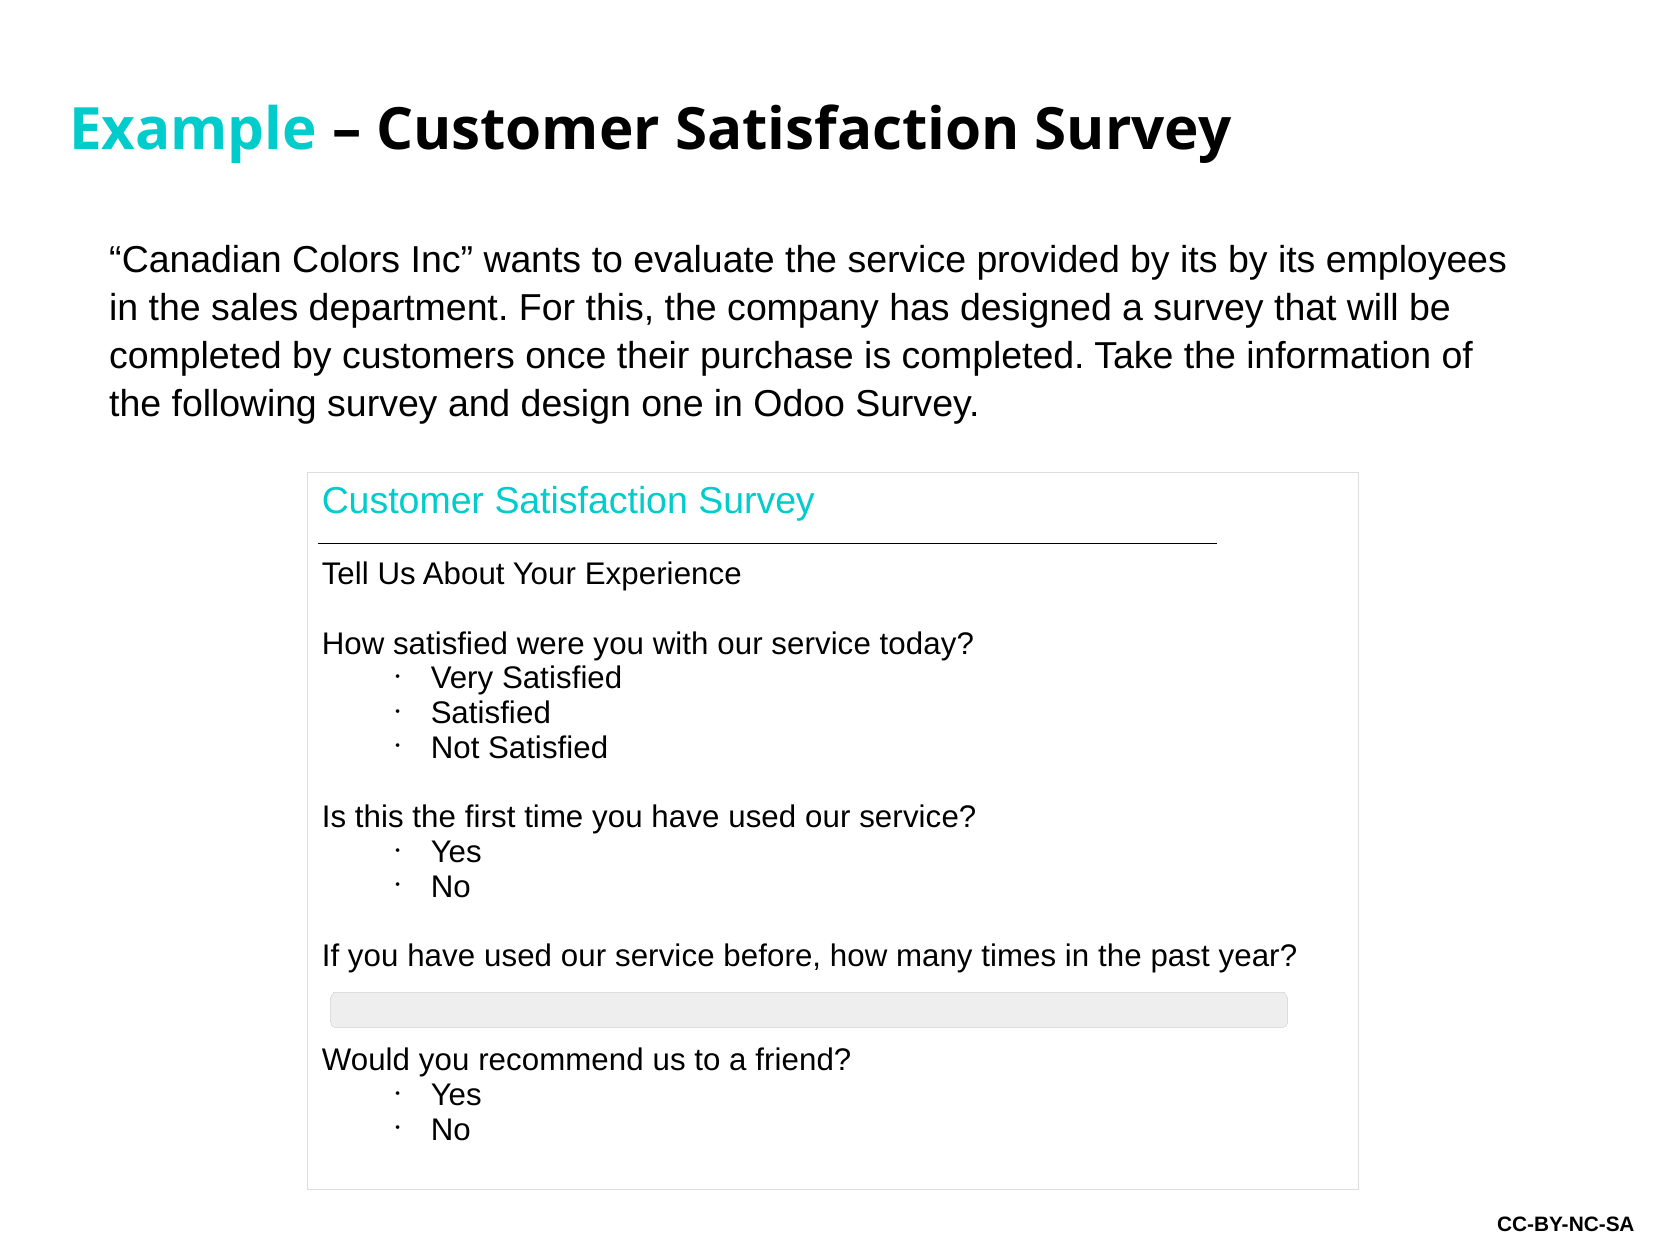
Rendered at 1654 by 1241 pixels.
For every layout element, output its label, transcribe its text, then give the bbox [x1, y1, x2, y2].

title Example – Customer Satisfaction Survey [69, 23, 1558, 231]
text_box CC-BY-NC-SA [1482, 1204, 1654, 1241]
text_box [330, 992, 1288, 1028]
text_box “Canadian Colors Inc” wants to evaluate the service provided by its by its employees in the sales department. For this, the company has designed a survey that will be completed by customers once their purchase is completed. Take the information of the following survey and design one in Odoo Survey. [94, 224, 1524, 450]
text_box Customer Satisfaction Survey Tell Us About Your Experience How satisfied were you with our service today? Very Satisfied Satisfied Not Satisfied Is this the first time you have used our service? Yes No If you have used our service before, how many times in the past year? Would you recommend us to a friend? Yes No [307, 472, 1359, 1190]
